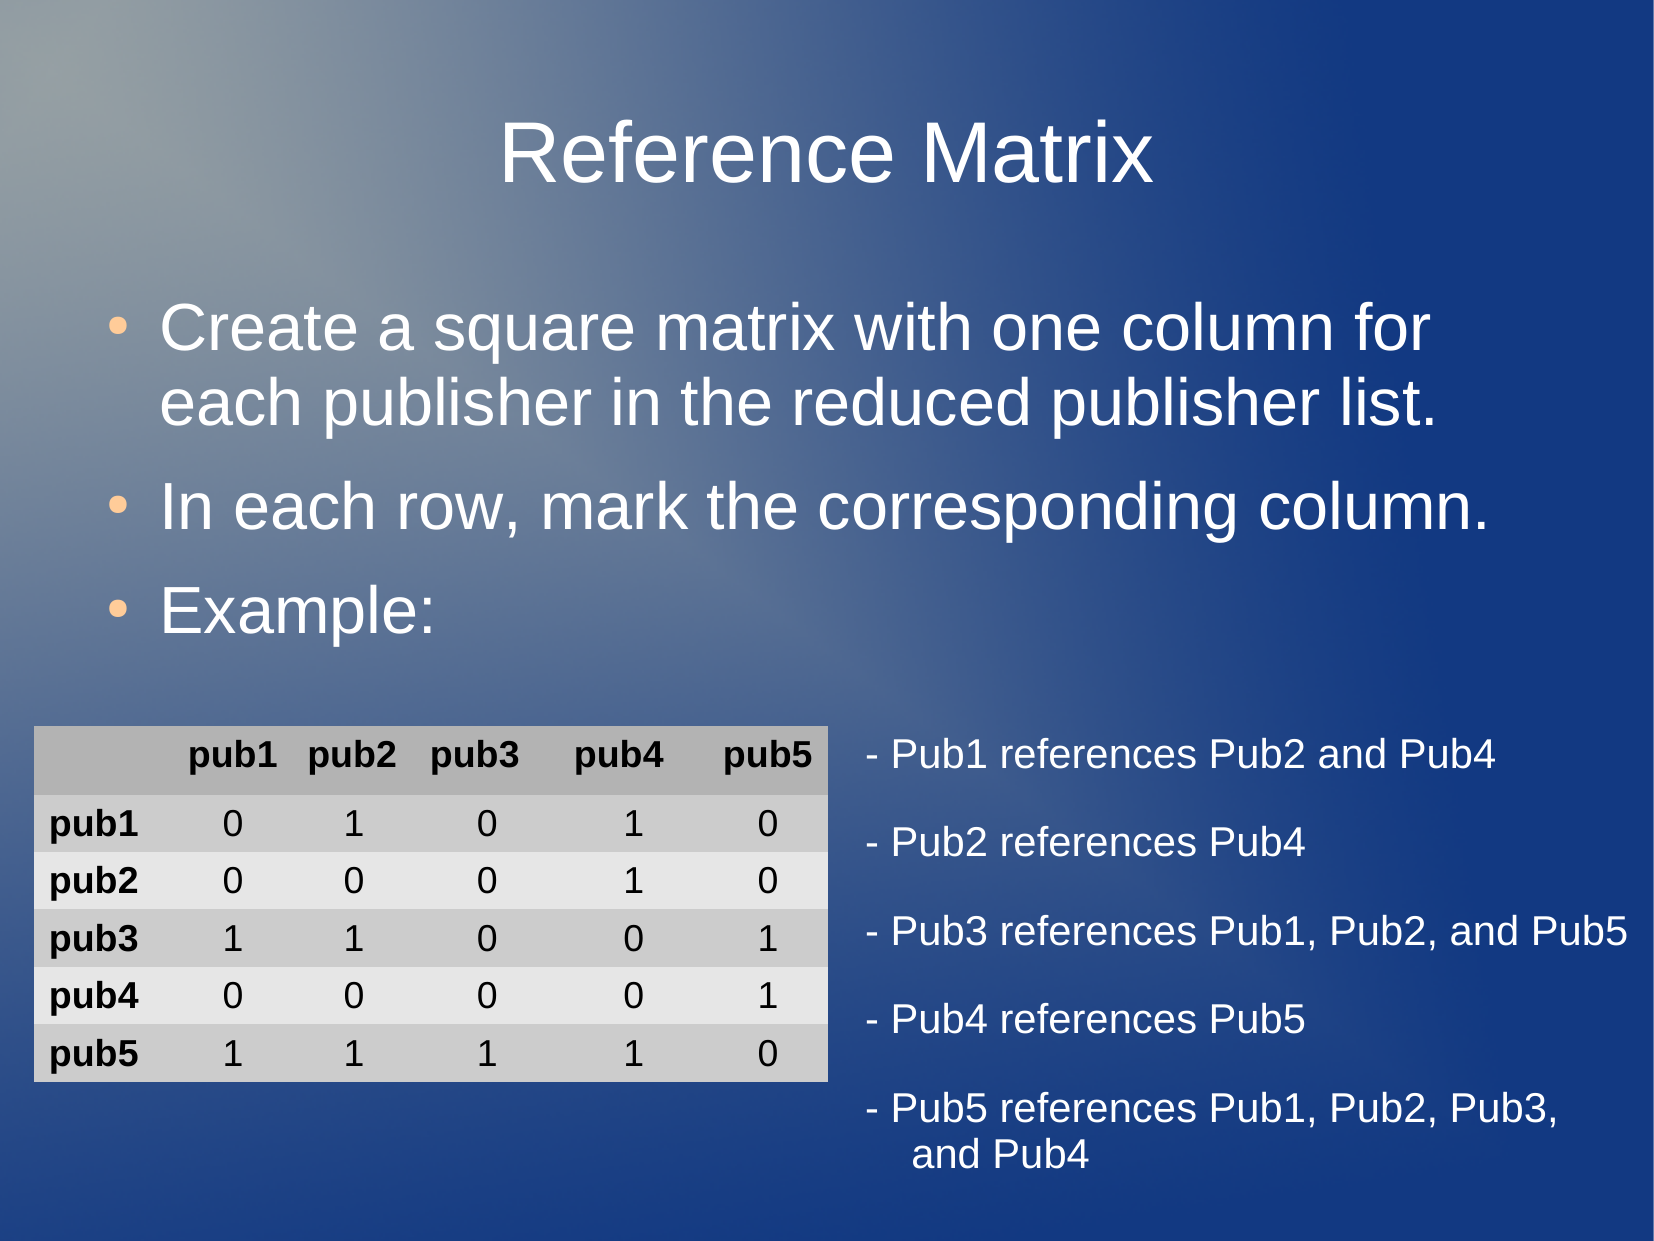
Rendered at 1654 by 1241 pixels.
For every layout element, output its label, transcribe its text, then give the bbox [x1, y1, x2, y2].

table_cell 0 [415, 852, 559, 909]
table_cell pub1 [34, 795, 173, 852]
picture [0, 0, 1654, 1241]
table_header pub5 [708, 726, 828, 795]
table_cell 0 [173, 795, 293, 852]
table_cell 1 [415, 1024, 559, 1082]
table_cell 0 [293, 967, 415, 1024]
table_cell 1 [293, 795, 415, 852]
table_cell 0 [559, 909, 708, 967]
table_cell 1 [708, 909, 828, 967]
table_cell 0 [708, 795, 828, 852]
table_cell pub2 [34, 852, 173, 909]
table_cell 1 [293, 1024, 415, 1082]
list Create a square matrix with one column for each publisher in the reduced publisher list. In each row, mark the corresponding column. Example: [88, 290, 1577, 1109]
table_header [34, 726, 173, 795]
table_cell 0 [415, 909, 559, 967]
table_cell 1 [559, 852, 708, 909]
table_cell 1 [559, 1024, 708, 1082]
table_header pub1 [173, 726, 293, 795]
table_cell pub4 [34, 967, 173, 1024]
table_cell 0 [559, 967, 708, 1024]
table_cell 1 [559, 795, 708, 852]
table_cell 1 [173, 909, 293, 967]
table_cell 0 [415, 967, 559, 1024]
table_cell 0 [173, 852, 293, 909]
table_cell 0 [293, 852, 415, 909]
title Reference Matrix [82, 49, 1571, 257]
table_header pub3 [415, 726, 559, 795]
table_header pub4 [559, 726, 708, 795]
table_cell 1 [173, 1024, 293, 1082]
table_header pub2 [293, 726, 415, 795]
table_cell 0 [708, 1024, 828, 1082]
table_cell 0 [173, 967, 293, 1024]
table_cell 0 [415, 795, 559, 852]
table_cell 1 [708, 967, 828, 1024]
table_cell 1 [293, 909, 415, 967]
table_cell 0 [708, 852, 828, 909]
table_cell pub3 [34, 909, 173, 967]
text_box - Pub1 references Pub2 and Pub4 - Pub2 references Pub4 - Pub3 references Pub1, Pub2, and Pub5 - Pub4 references Pub5 - Pub5 references Pub1, Pub2, Pub3, and Pub4 [850, 723, 1654, 1227]
table_cell pub5 [34, 1024, 173, 1082]
